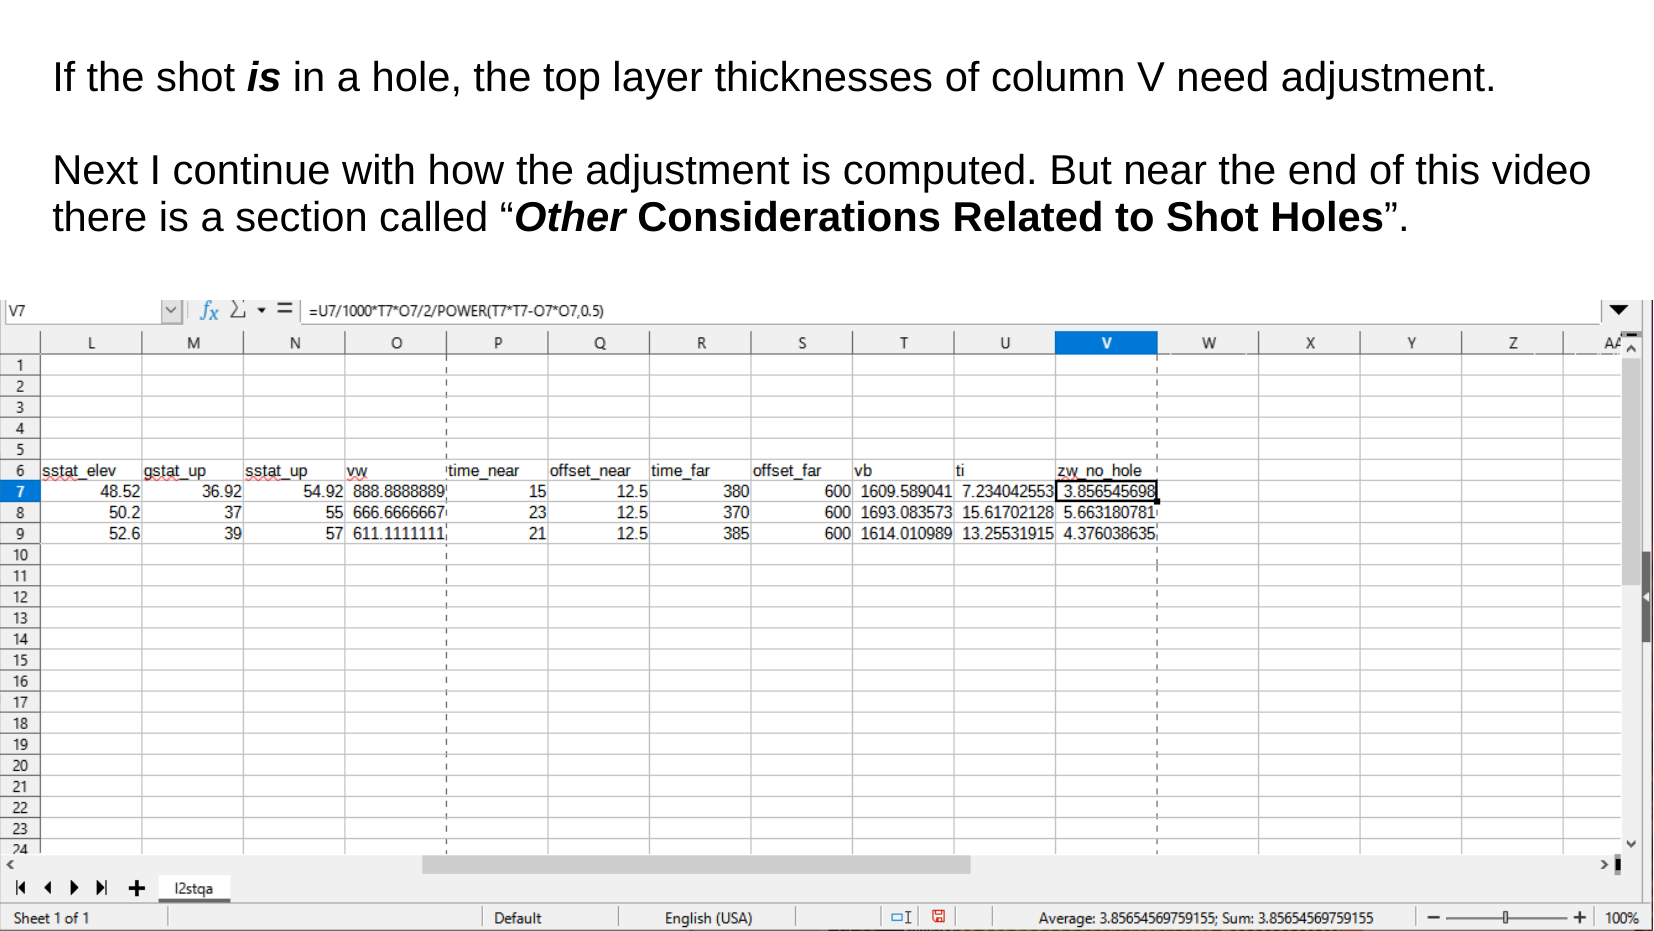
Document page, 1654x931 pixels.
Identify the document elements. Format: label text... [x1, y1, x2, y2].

text_box If the shot is in a hole, the top layer thicknesses of column V need adjustment. Next I continue with how the adjustment is computed. But near the end of this video there is a section called “Other Considerations Related to Shot Holes”. [37, 0, 1654, 434]
picture [0, 300, 1653, 931]
